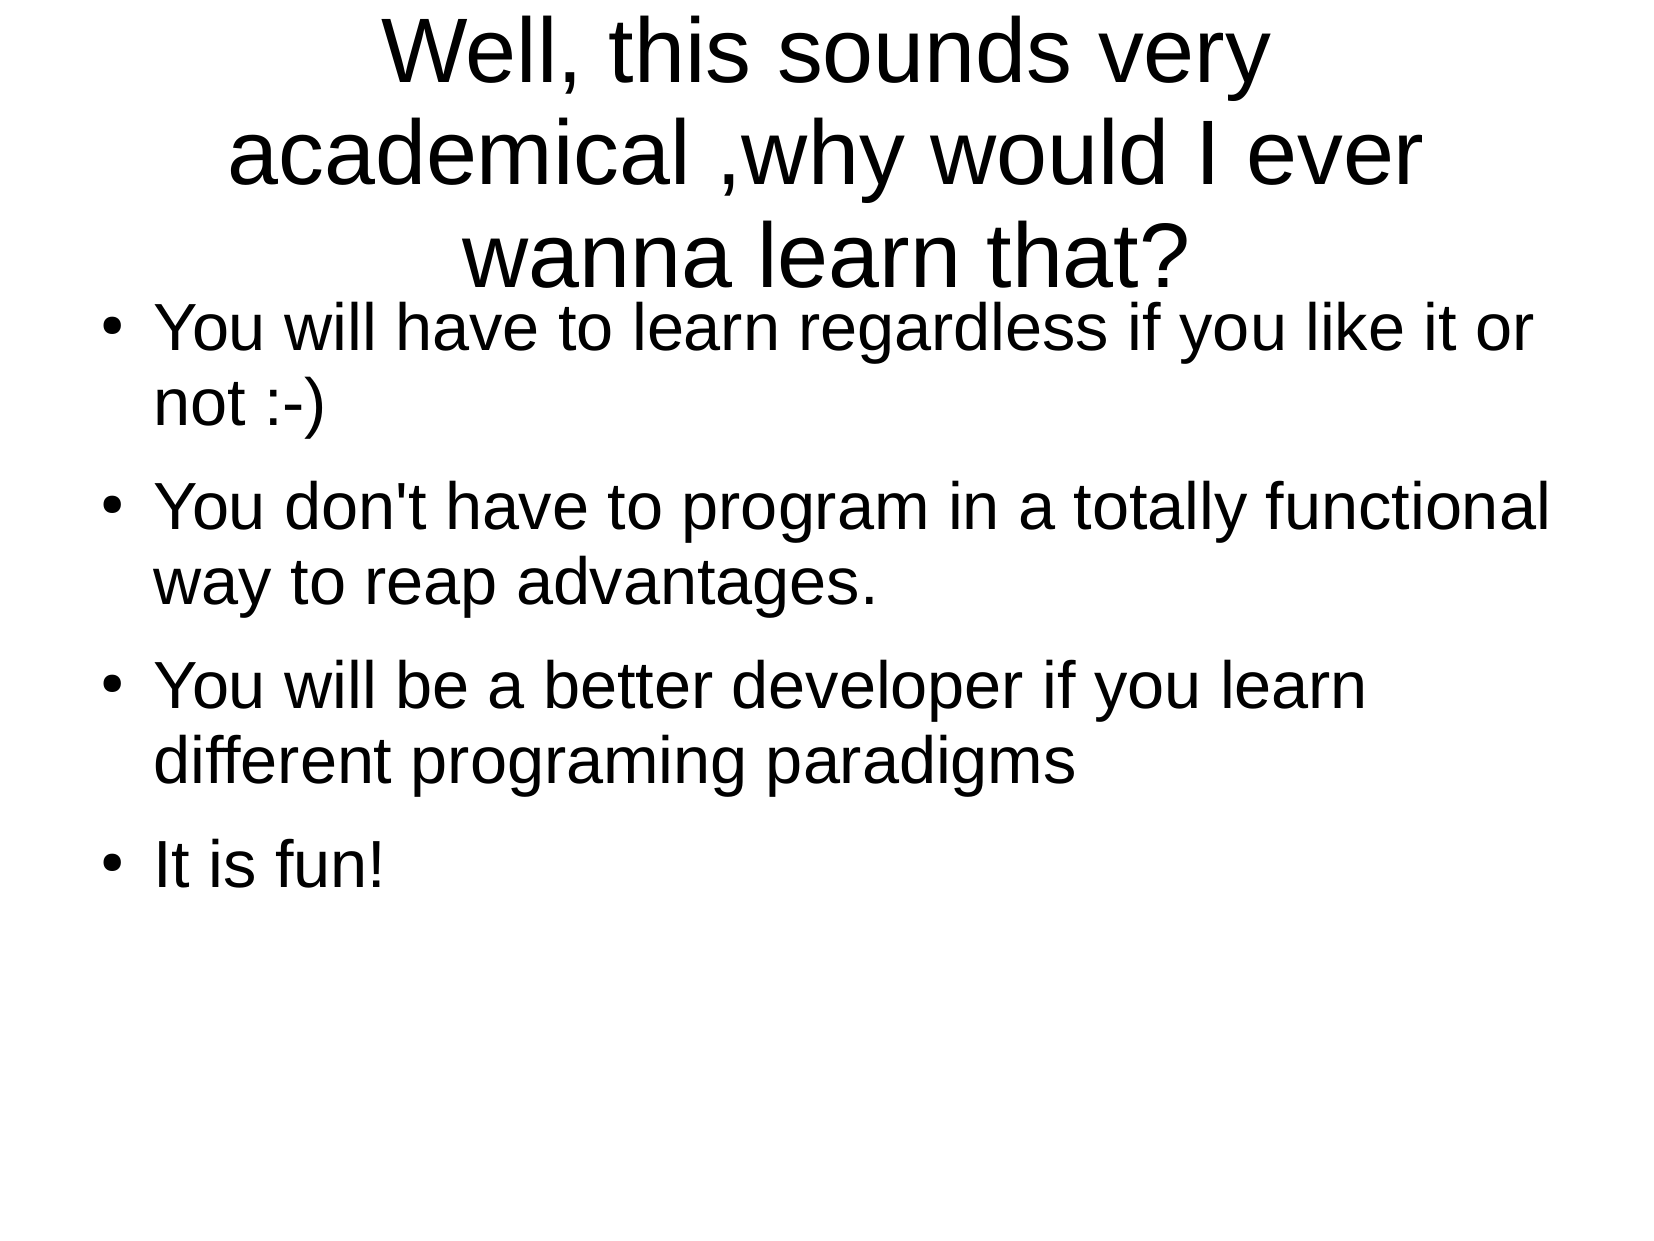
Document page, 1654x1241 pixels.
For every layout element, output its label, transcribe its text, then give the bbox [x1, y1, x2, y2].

title Well, this sounds very academical ,why would I ever wanna learn that? [82, 0, 1571, 290]
list You will have to learn regardless if you like it or not :-) You don't have to program in a totally functional way to reap advantages. You will be a better developer if you learn different programing paradigms It is fun! [82, 290, 1571, 1109]
